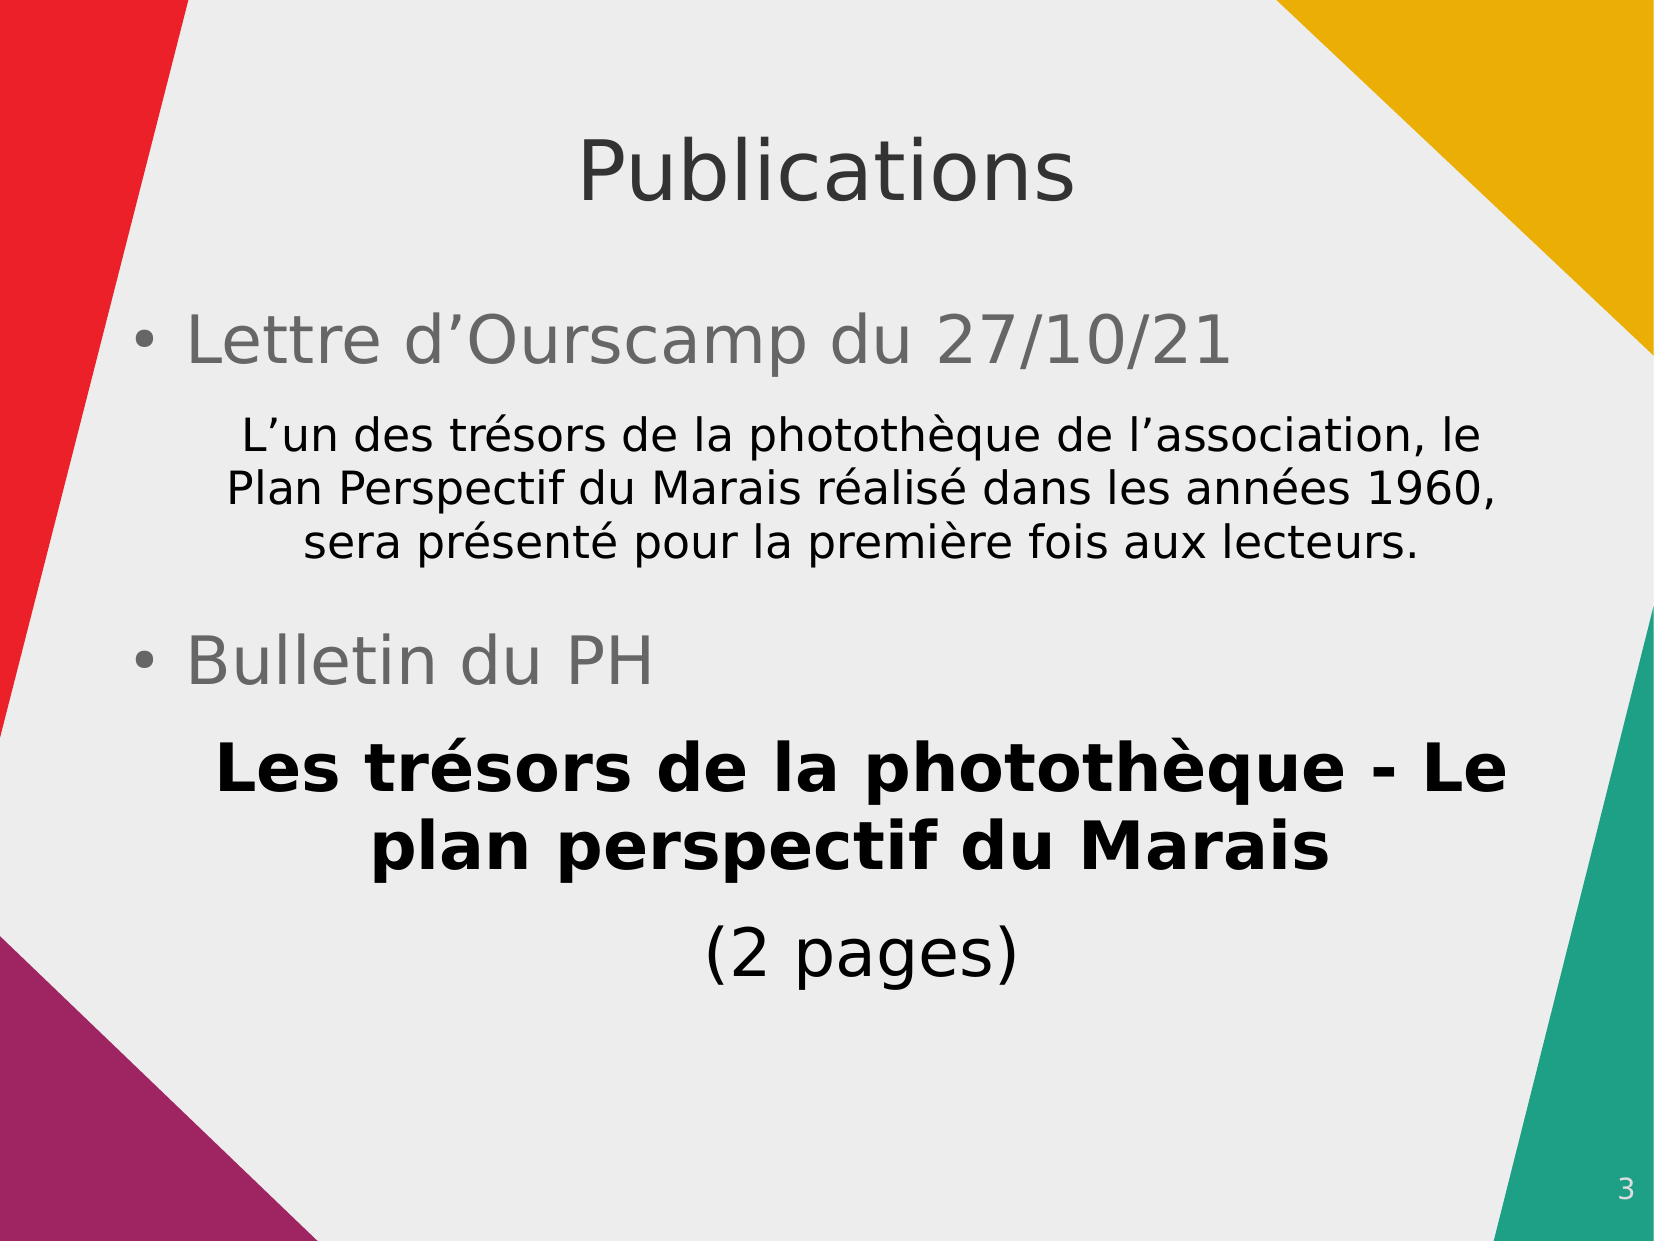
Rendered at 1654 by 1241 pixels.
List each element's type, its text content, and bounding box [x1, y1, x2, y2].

title Publications [114, 73, 1539, 271]
list Lettre d’Ourscamp du 27/10/21 L’un des trésors de la photothèque de l’association, le Plan Perspectif du Marais réalisé dans les années 1960, sera présenté pour la première fois aux lecteurs. Bulletin du PH Les trésors de la photothèque - Le plan perspectif du Marais (2 pages) [114, 302, 1539, 1033]
